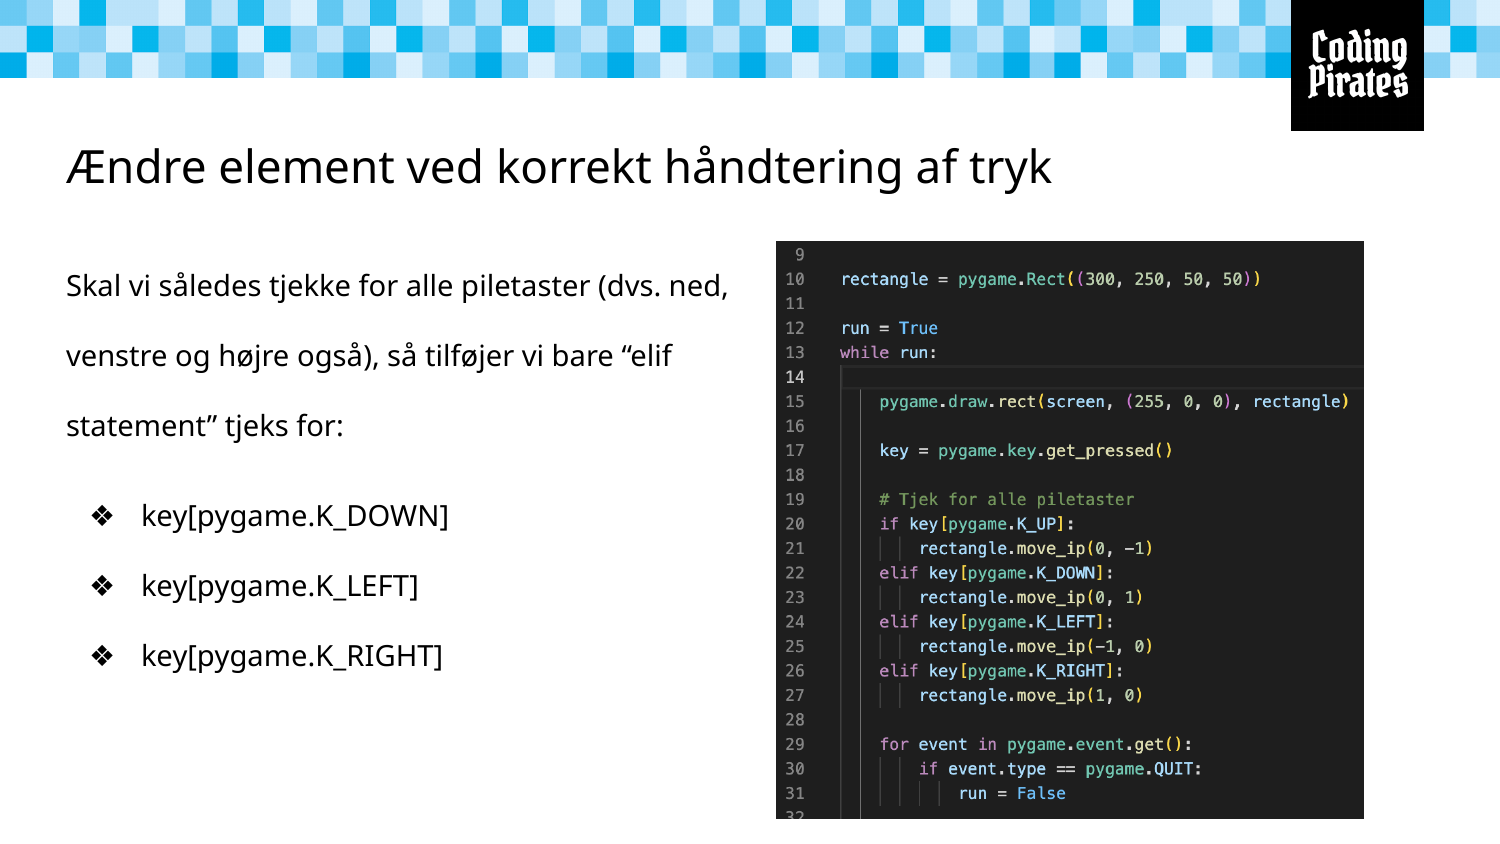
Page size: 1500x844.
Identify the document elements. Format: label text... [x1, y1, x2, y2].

picture [1291, 0, 1424, 123]
picture [0, 0, 1056, 78]
list Skal vi således tjekke for alle piletaster (dvs. ned, venstre og højre også), så tilføjer vi bare “elif statement” tjeks for: key[pygame.K_DOWN] key[pygame.K_LEFT] key[pygame.K_RIGHT] [51, 216, 752, 832]
picture [776, 241, 1364, 819]
title Ændre element ved korrekt håndtering af tryk [51, 123, 1488, 217]
